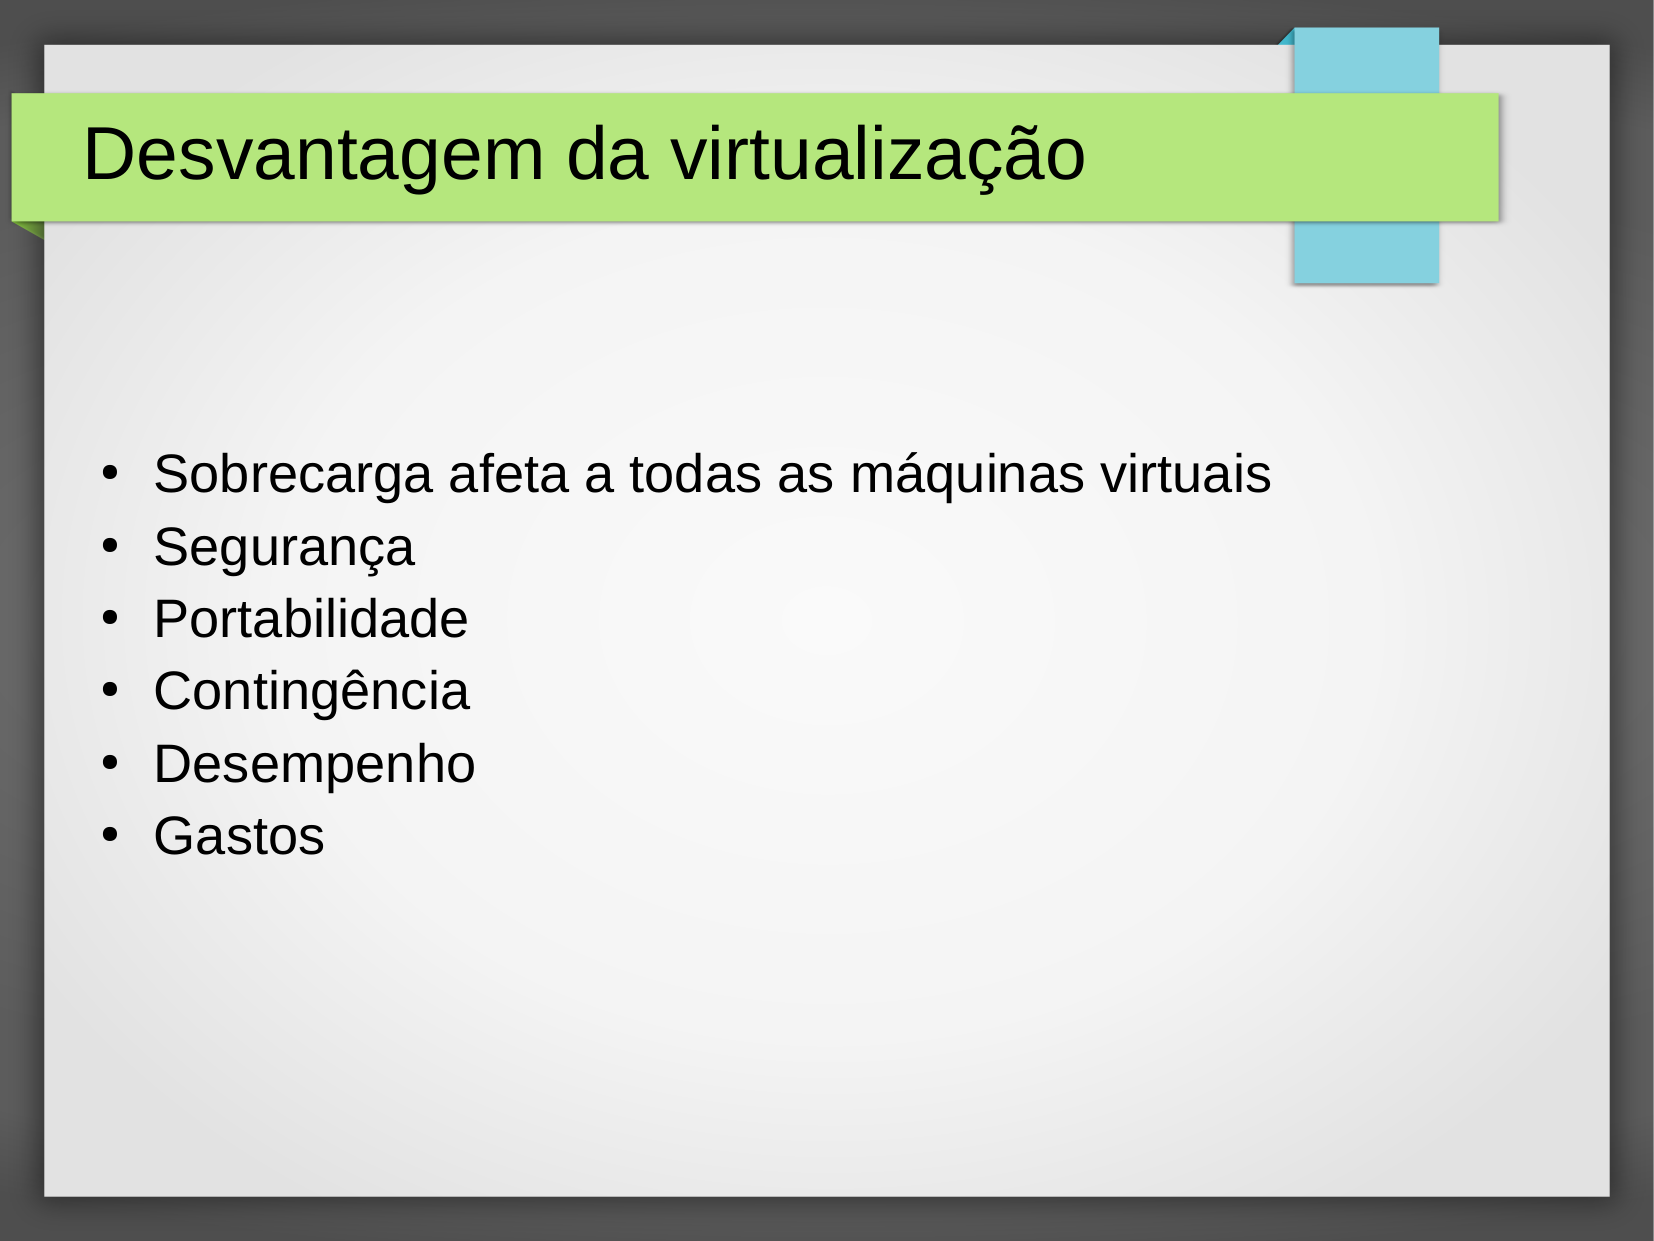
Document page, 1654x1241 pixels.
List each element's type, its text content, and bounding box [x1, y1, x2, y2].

list Sobrecarga afeta a todas as máquinas virtuais Segurança Portabilidade Contingência Desempenho Gastos [82, 295, 1571, 1015]
picture [0, 0, 1654, 1241]
title Desvantagem da virtualização [82, 94, 1264, 213]
